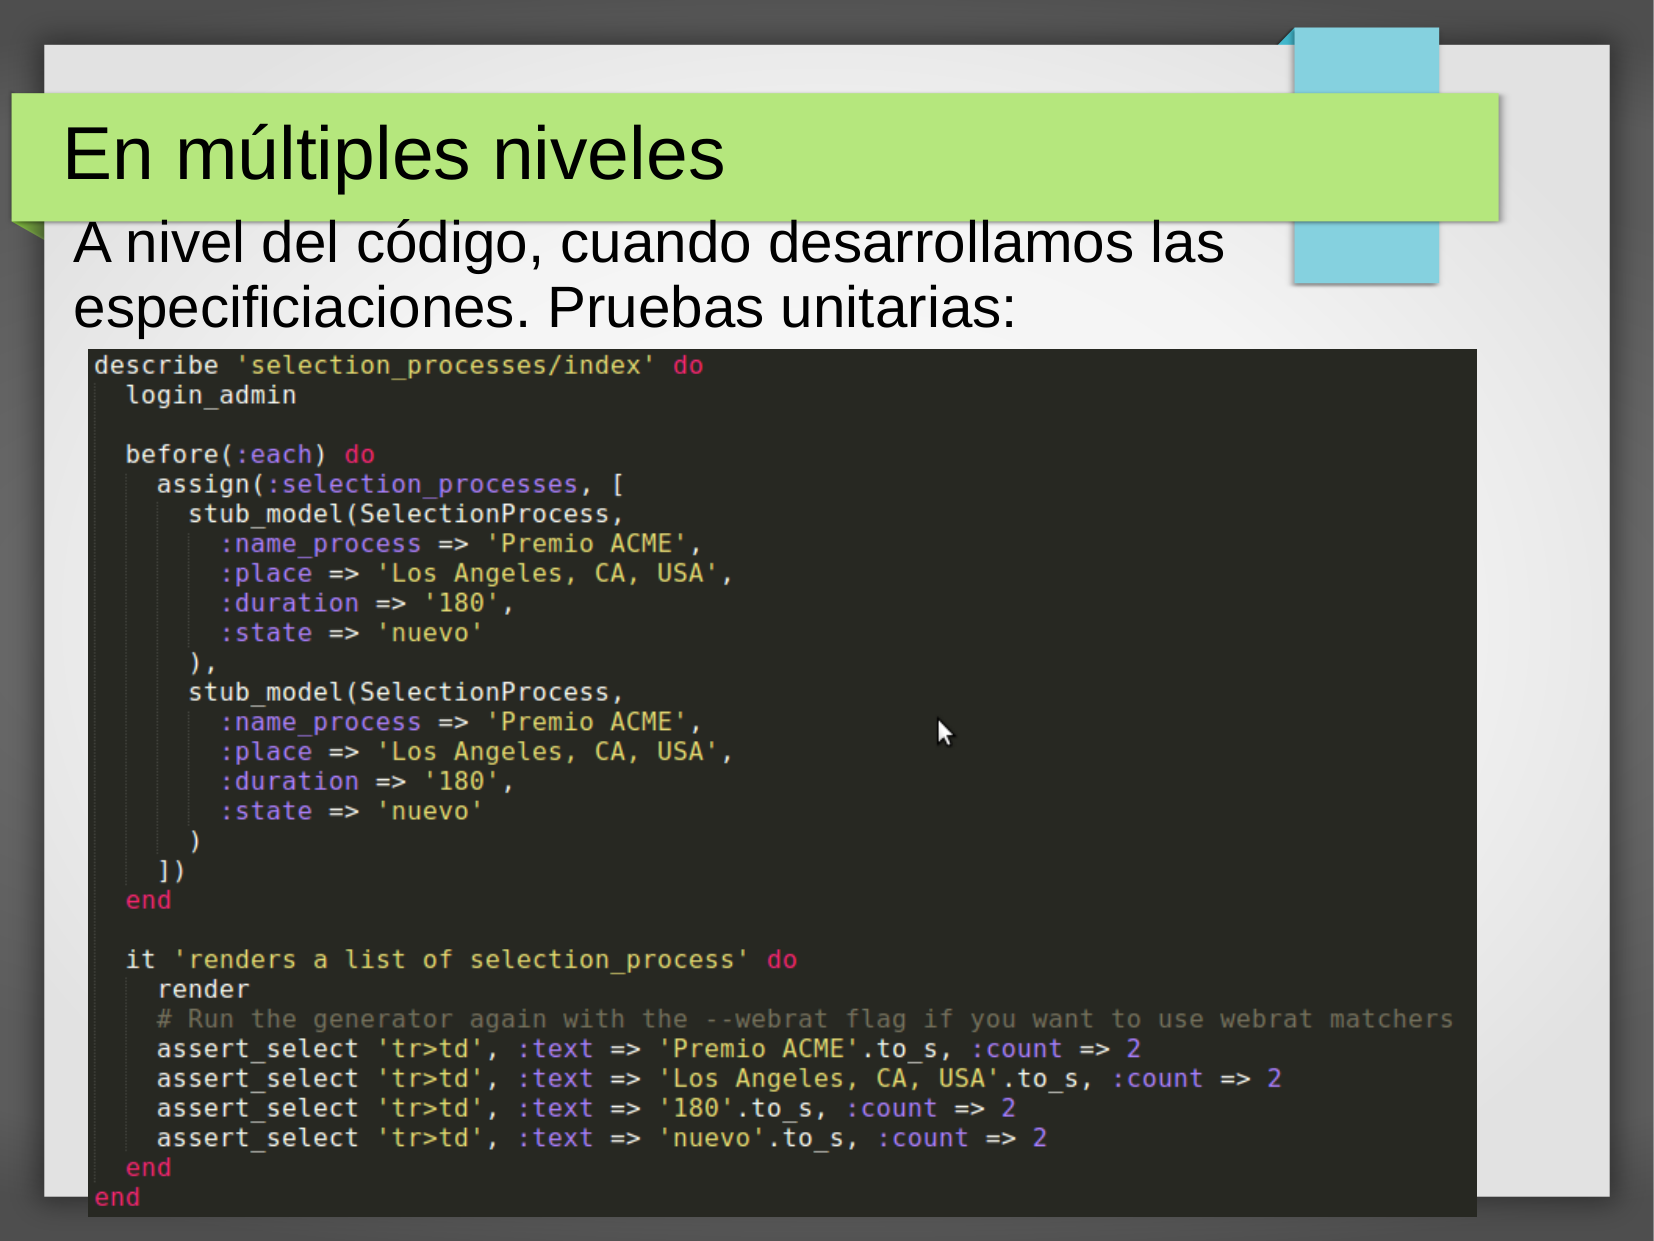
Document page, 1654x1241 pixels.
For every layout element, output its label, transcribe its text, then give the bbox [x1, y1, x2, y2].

picture [0, 0, 1654, 1241]
title En múltiples niveles [62, 94, 1489, 202]
text_box A nivel del código, cuando desarrollamos las especificiaciones. Pruebas unitarias: [23, 202, 1536, 349]
